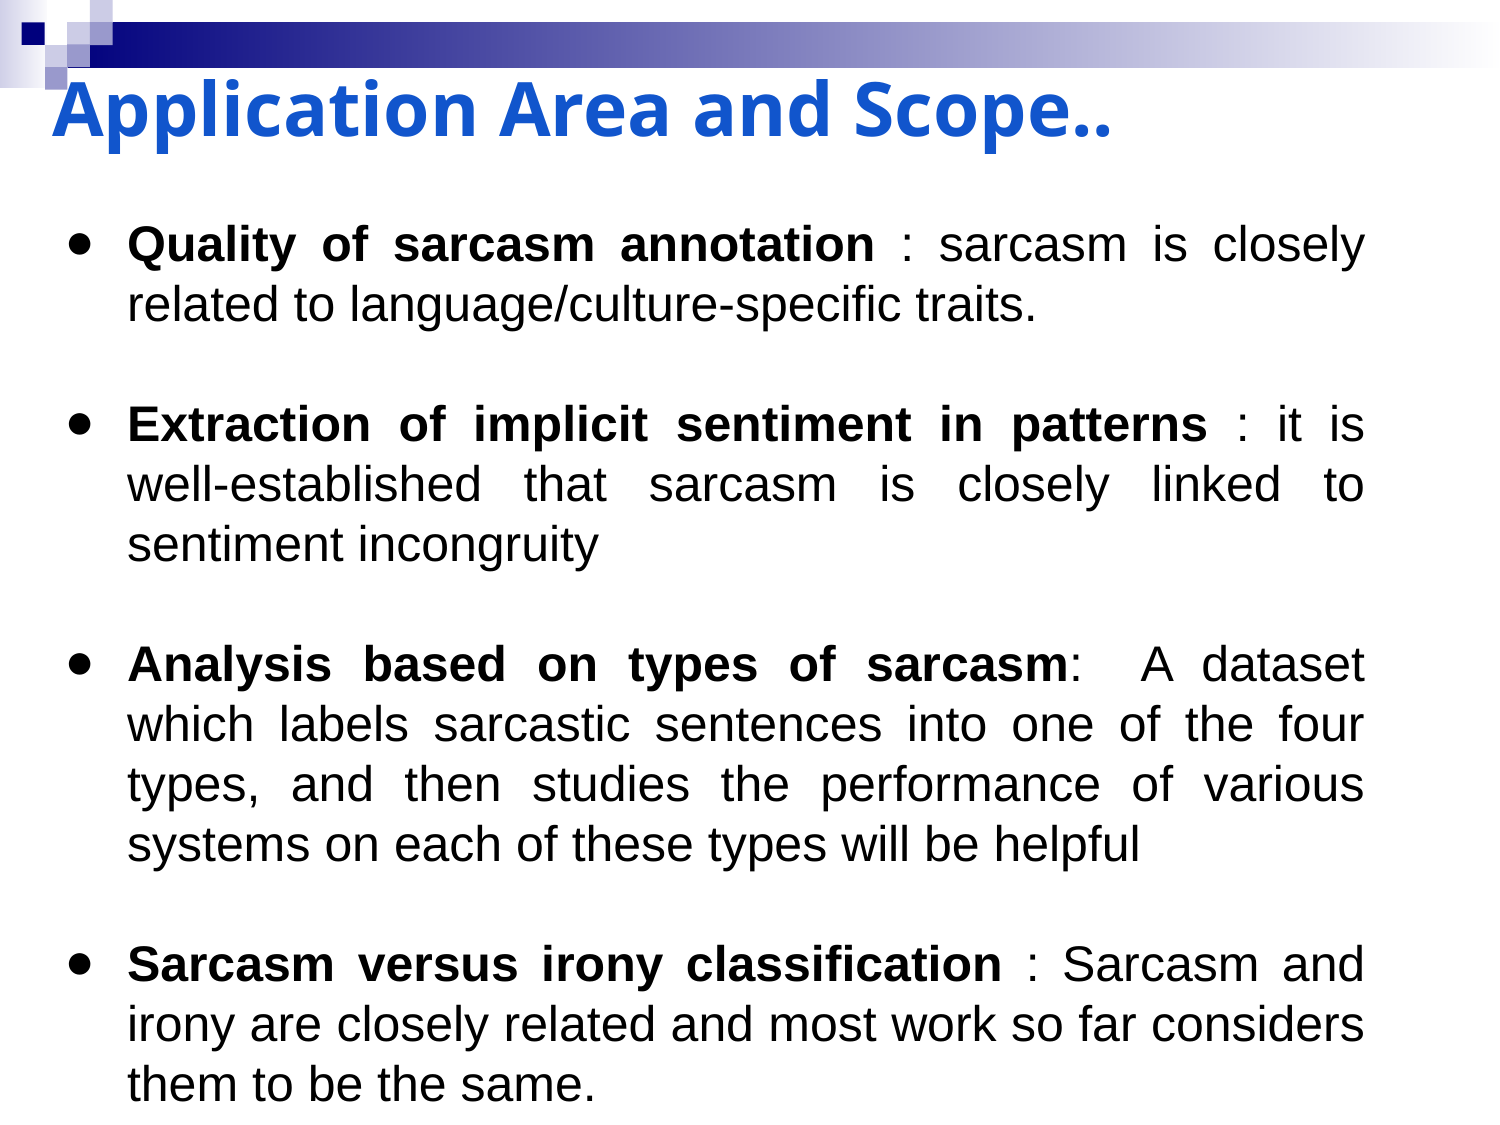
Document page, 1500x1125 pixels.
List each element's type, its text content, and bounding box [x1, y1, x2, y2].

text_box Application Area and Scope.. Quality of sarcasm annotation : sarcasm is closely related to language/culture-specific traits. Extraction of implicit sentiment in patterns : it is well-established that sarcasm is closely linked to sentiment incongruity Analysis based on types of sarcasm: A dataset which labels sarcastic sentences into one of the four types, and then studies the performance of various systems on each of these types will be helpful Sarcasm versus irony classification : Sarcasm and irony are closely related and most work so far considers them to be the same. [37, 54, 1381, 1016]
